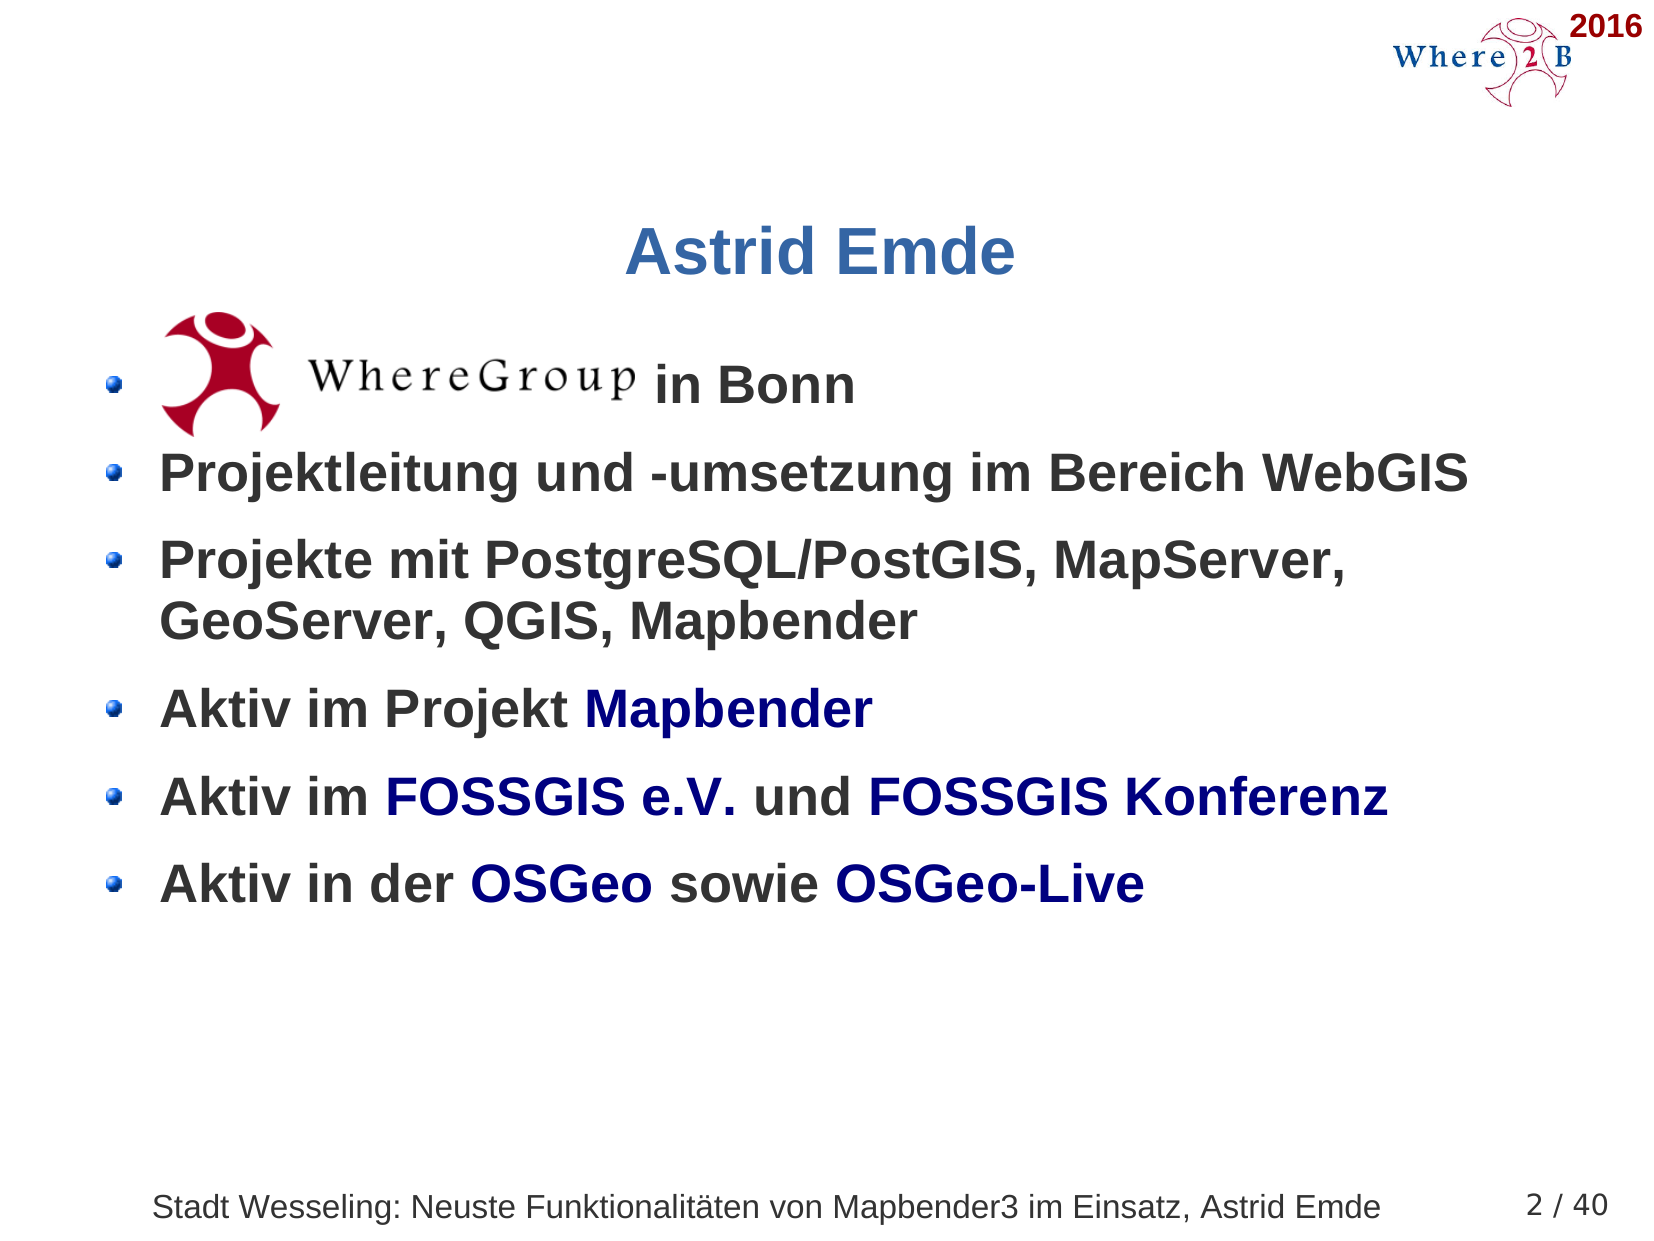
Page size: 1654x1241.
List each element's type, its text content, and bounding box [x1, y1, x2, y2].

picture [1393, 18, 1571, 107]
title Astrid Emde [76, 177, 1565, 325]
picture [161, 312, 635, 437]
list in Bonn Projektleitung und -umsetzung im Bereich WebGIS Projekte mit PostgreSQL/PostGIS, MapServer, GeoServer, QGIS, Mapbender Aktiv im Projekt Mapbender Aktiv im FOSSGIS e.V. und FOSSGIS Konferenz Aktiv in der OSGeo sowie OSGeo-Live [88, 354, 1577, 1173]
